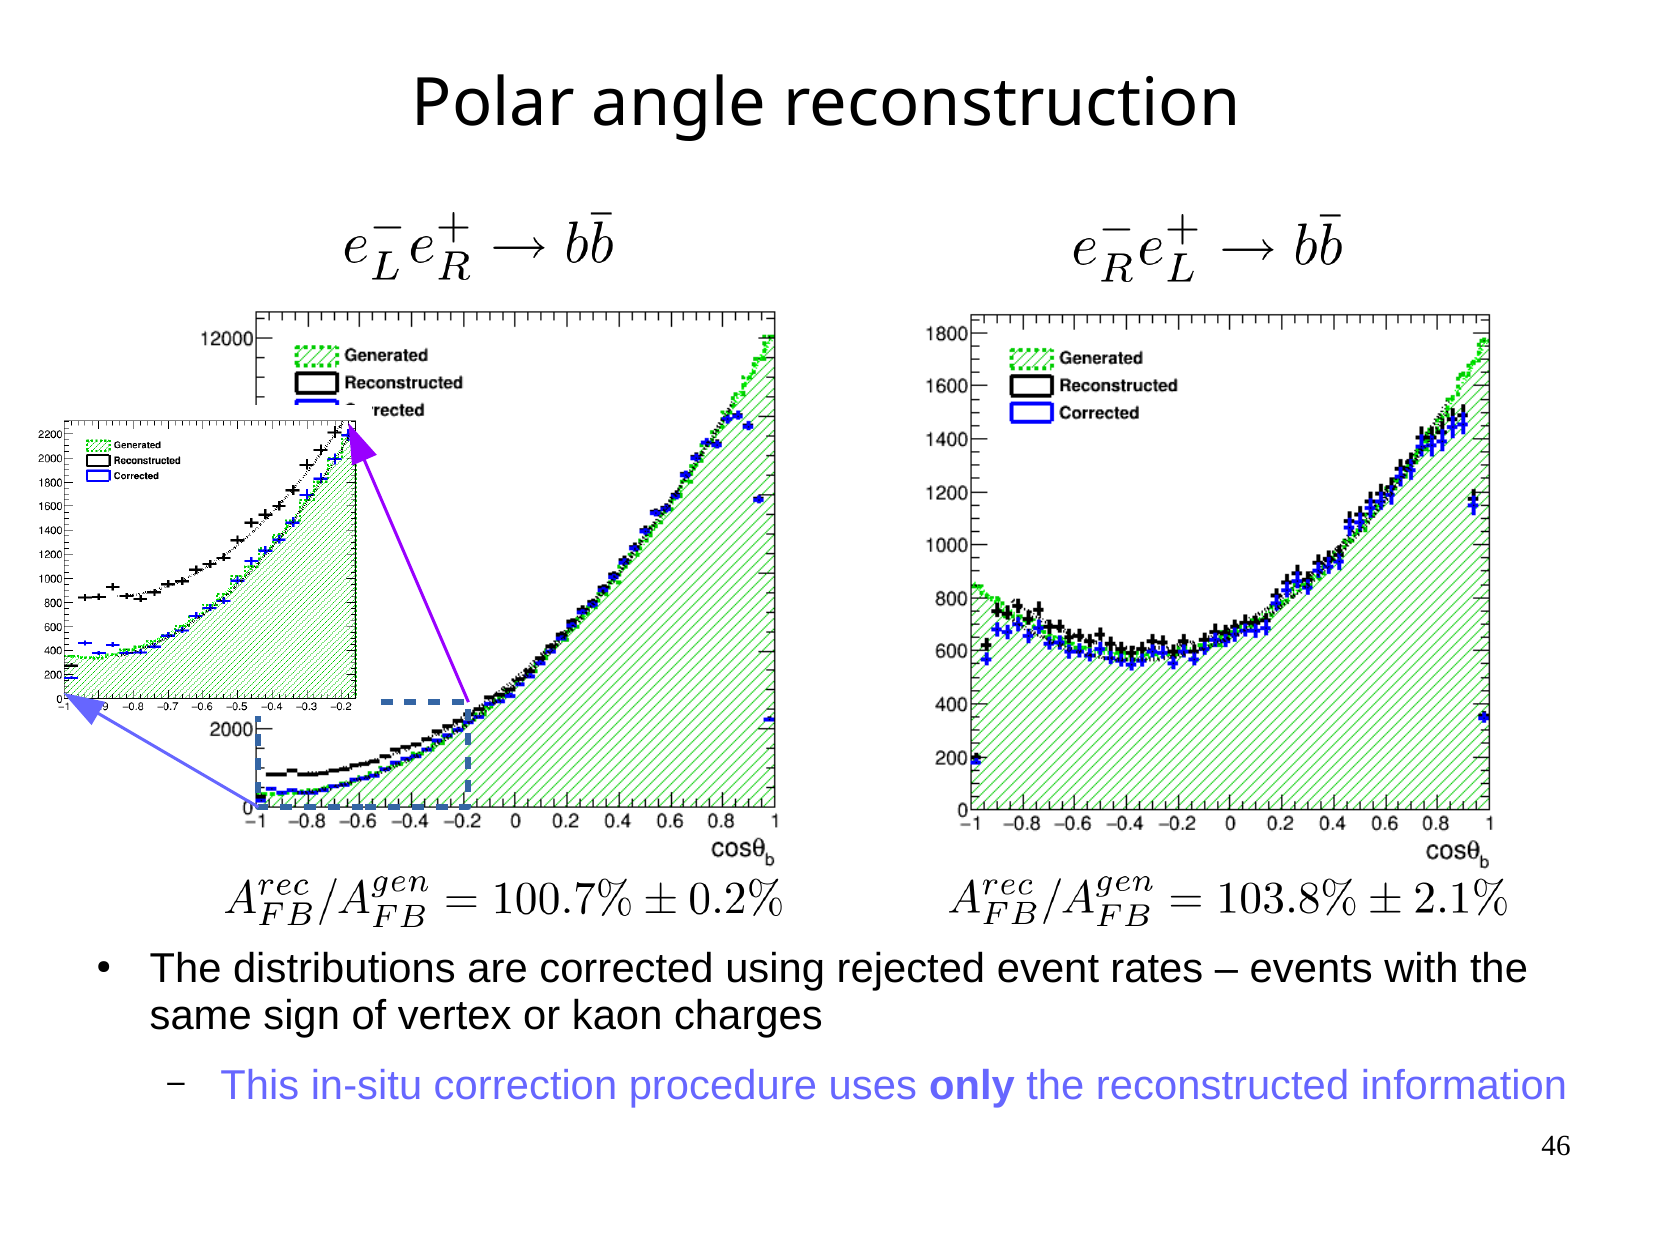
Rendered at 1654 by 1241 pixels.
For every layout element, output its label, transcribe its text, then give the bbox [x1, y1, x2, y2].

picture [33, 285, 804, 868]
title Polar angle reconstruction [82, 49, 1571, 151]
picture [344, 212, 613, 281]
picture [1073, 214, 1342, 282]
picture [916, 288, 1519, 870]
picture [224, 876, 782, 927]
list The distributions are corrected using rejected event rates – events with the same sign of vertex or kaon charges This in-situ correction procedure uses only the reconstructed information [78, 945, 1571, 1239]
picture [948, 876, 1507, 926]
